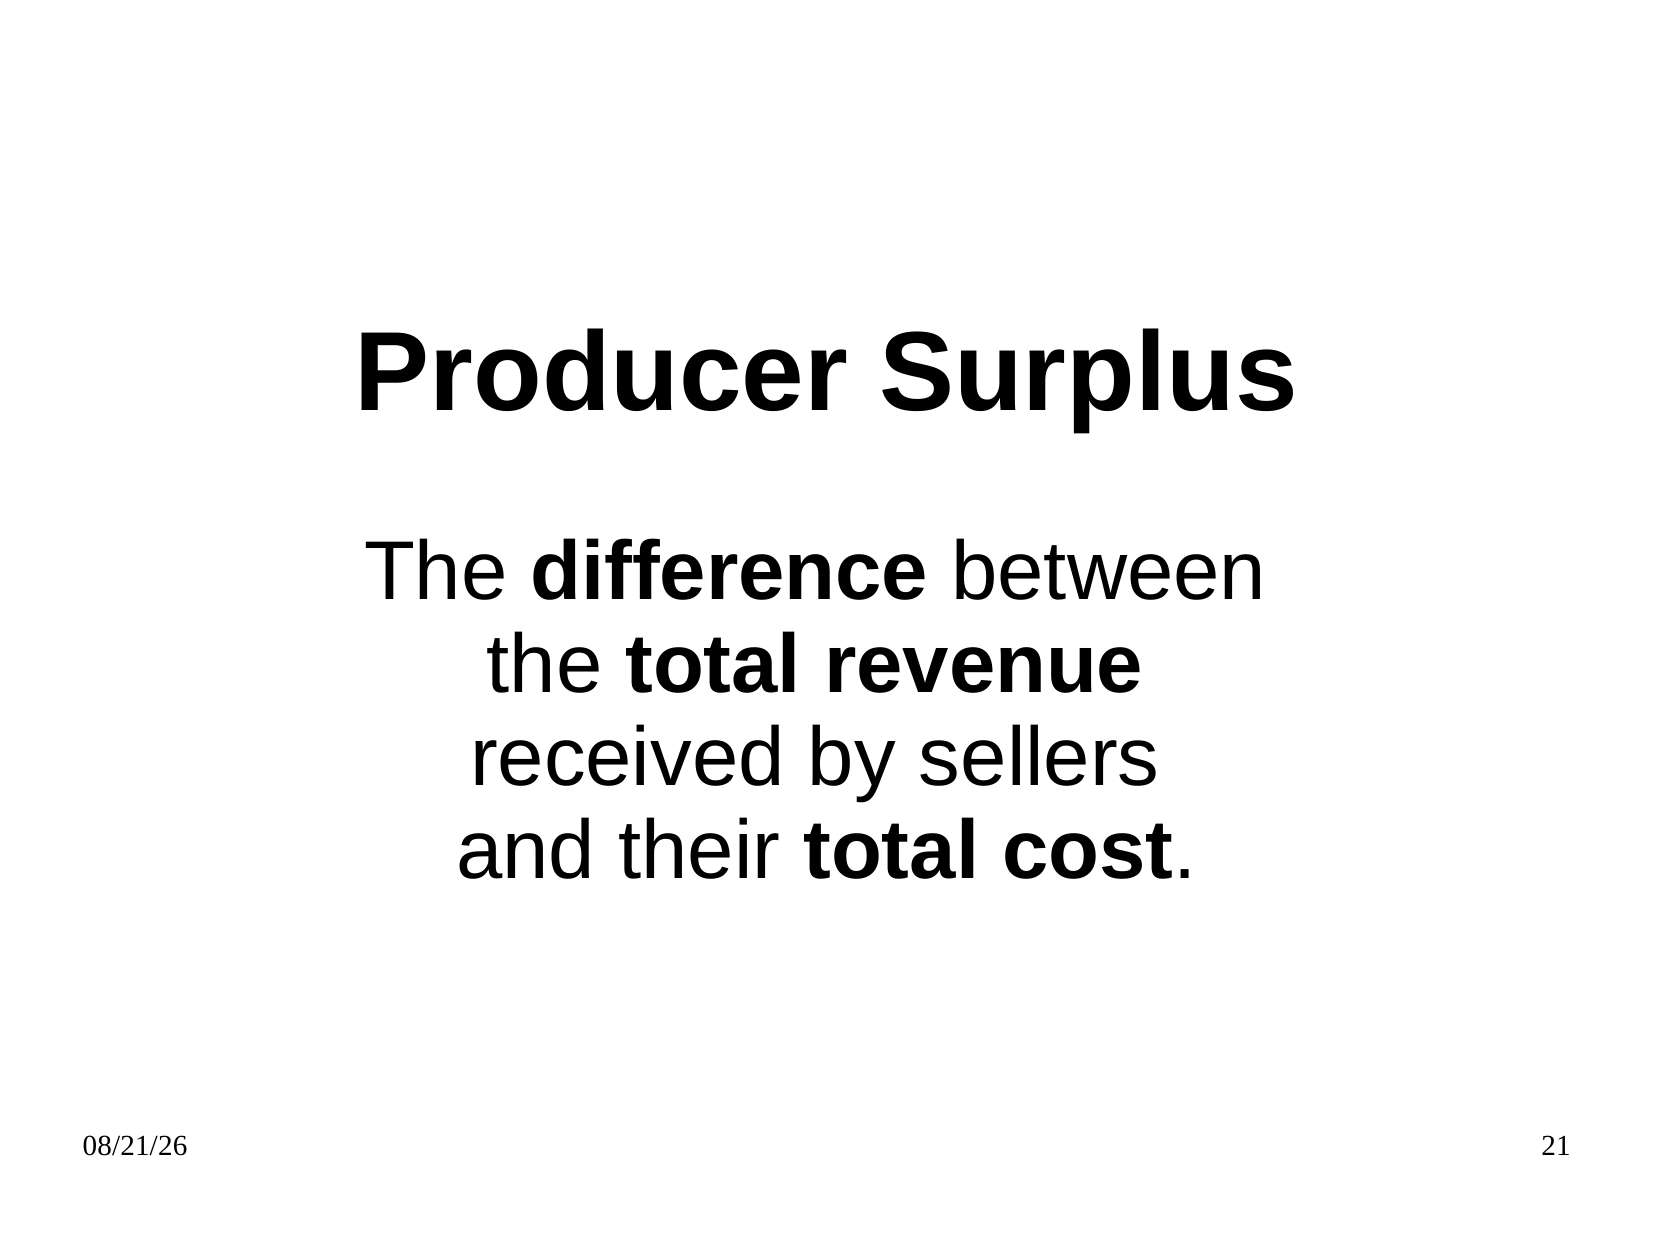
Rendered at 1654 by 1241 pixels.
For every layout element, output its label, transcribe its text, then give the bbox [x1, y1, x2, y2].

title Producer Surplus [82, 267, 1571, 476]
subtitle The difference between the total revenue received by sellers and their total cost. [82, 524, 1571, 897]
